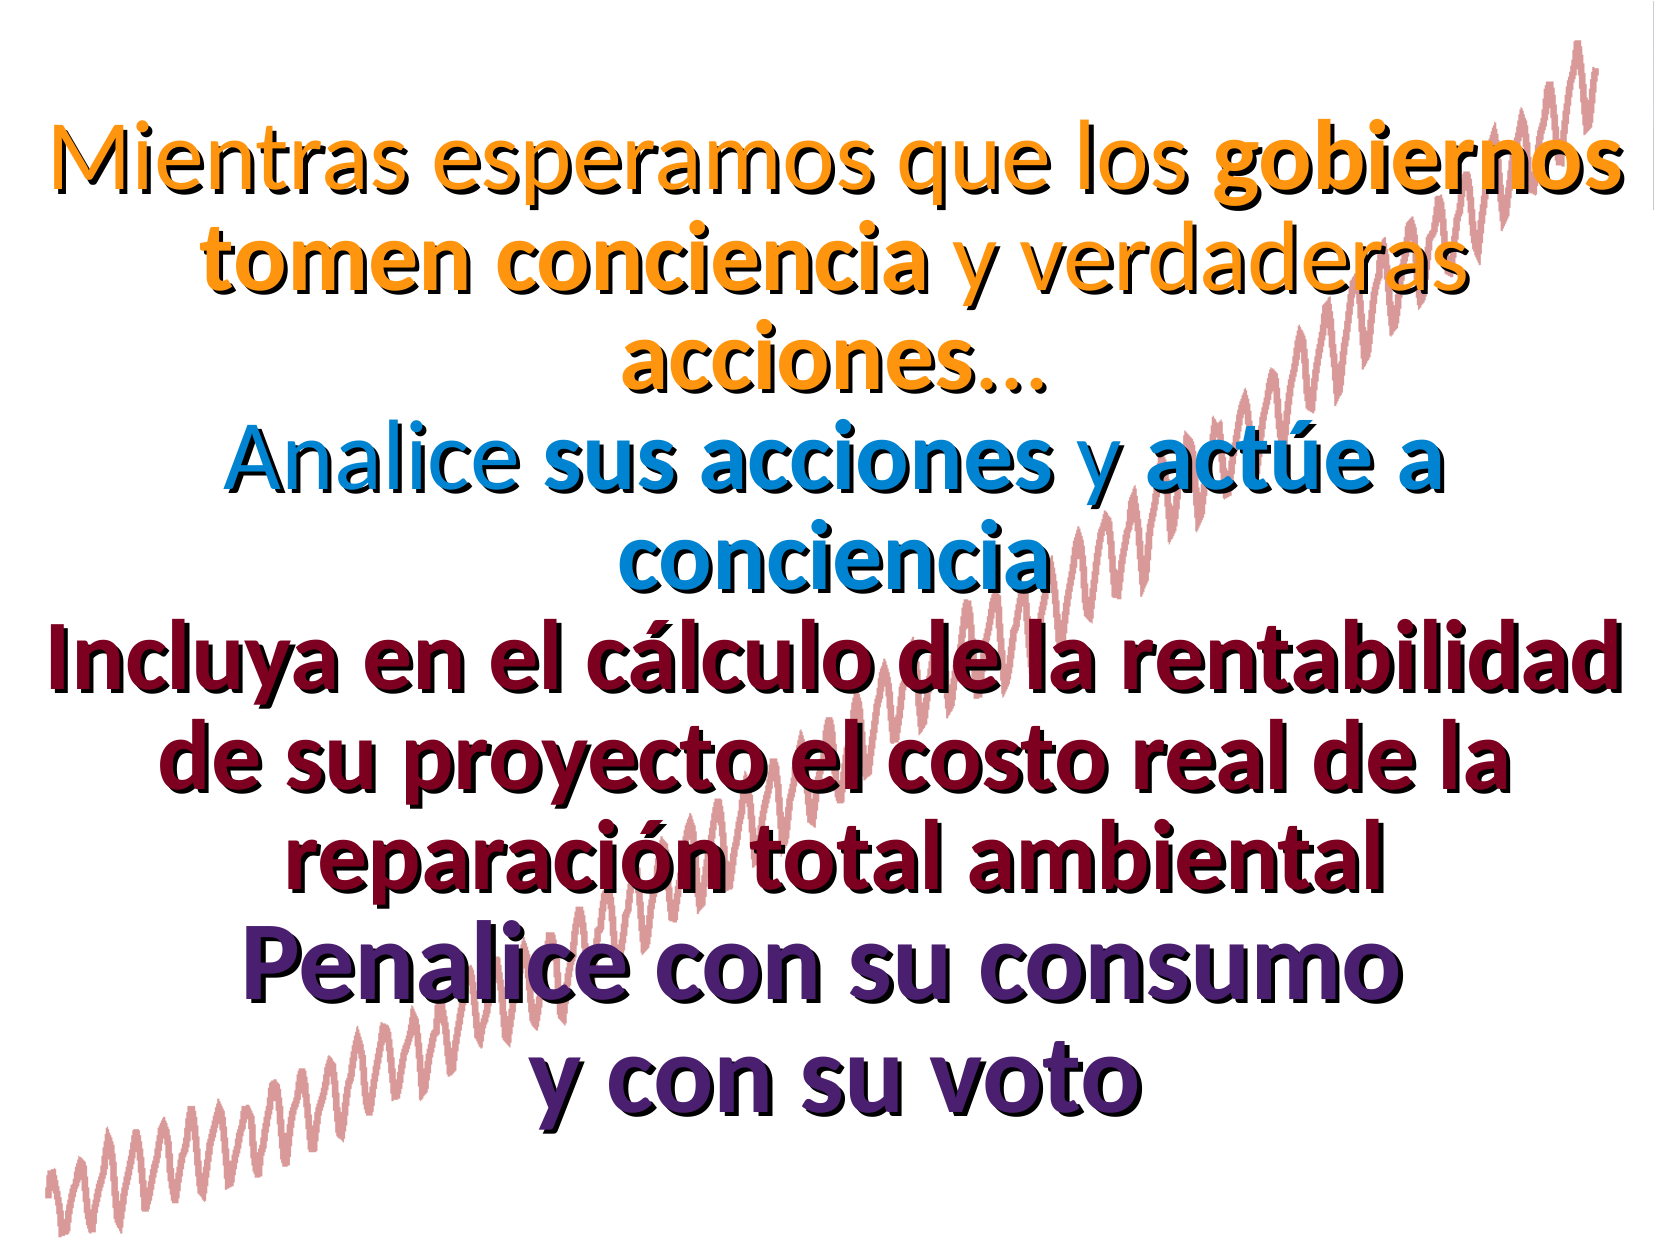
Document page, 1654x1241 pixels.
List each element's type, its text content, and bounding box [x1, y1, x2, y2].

subtitle Mientras esperamos que los gobiernos tomen conciencia y verdaderas acciones... Analice sus acciones y actúe a conciencia Incluya en el cálculo de la rentabilidad de su proyecto el costo real de la reparación total ambiental Penalice con su consumo y con su voto [30, 2, 1640, 1241]
picture [0, 0, 1654, 1241]
